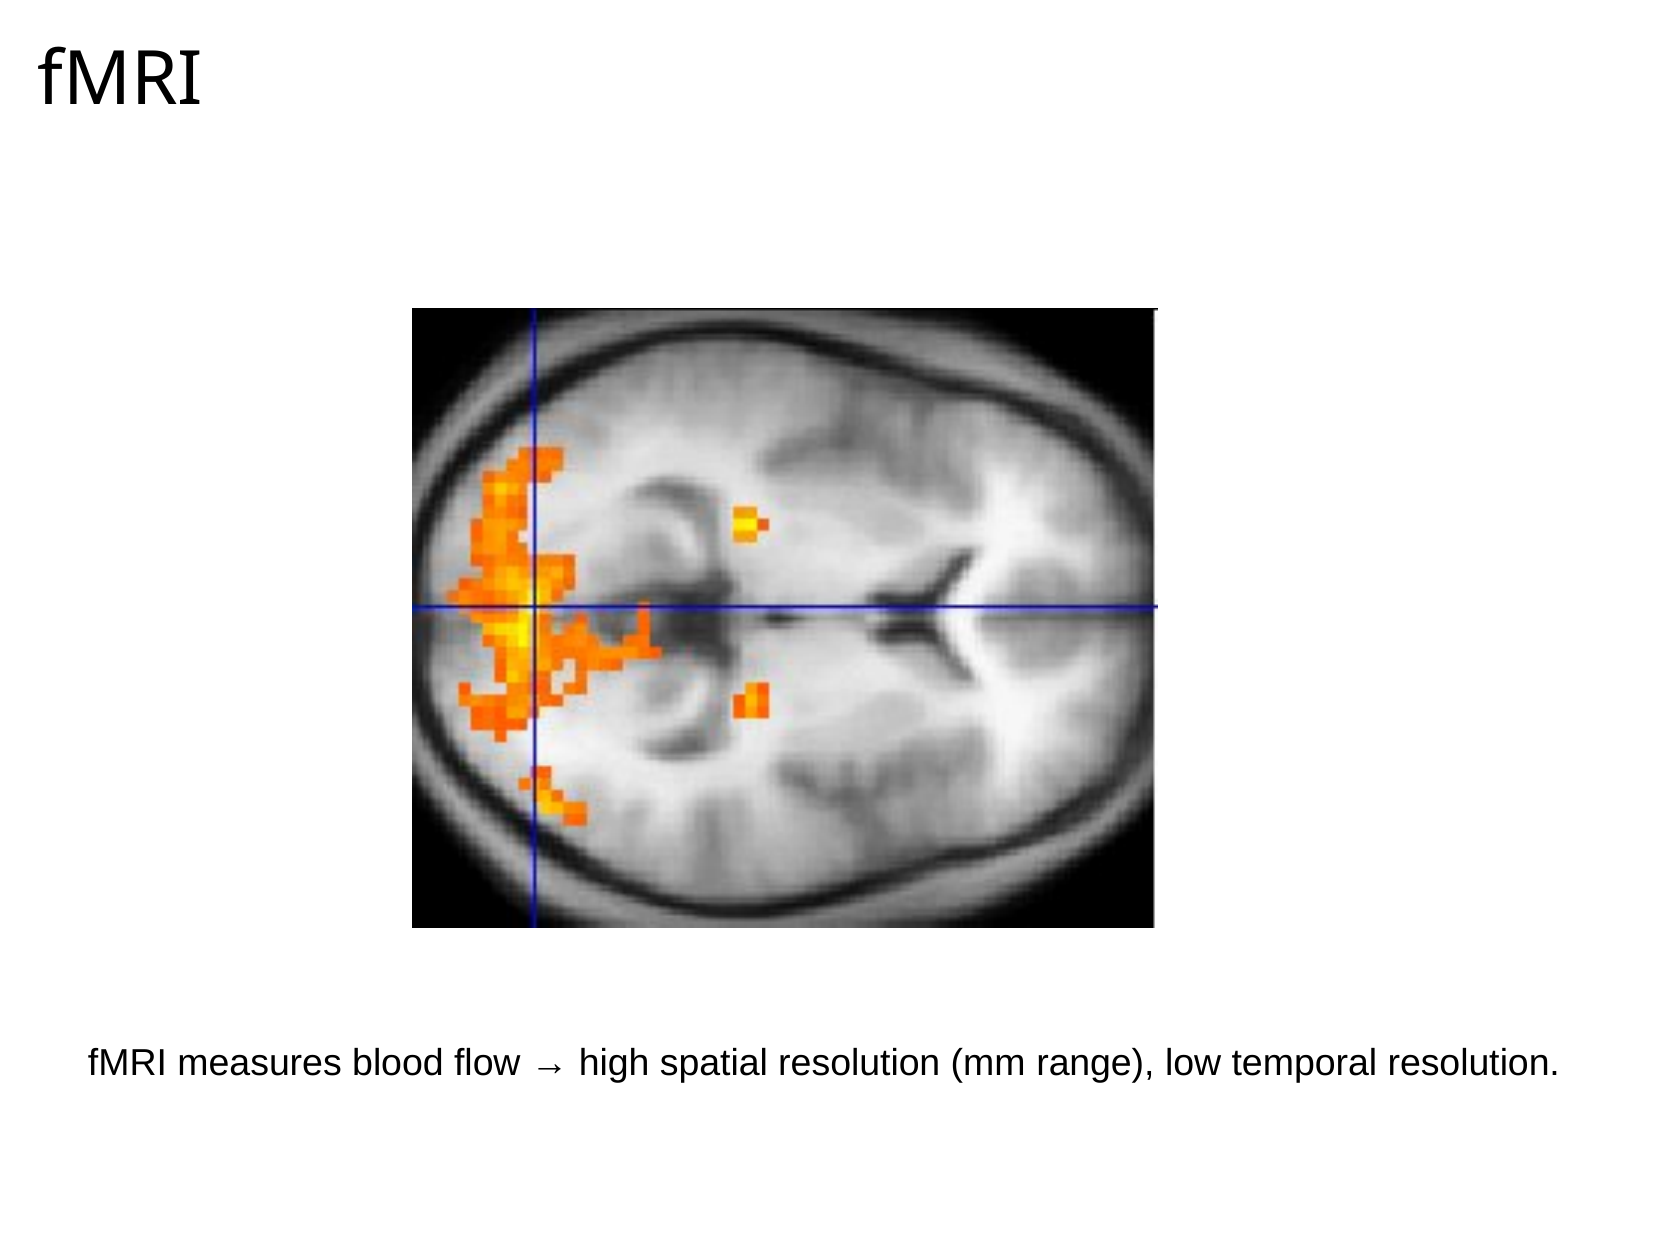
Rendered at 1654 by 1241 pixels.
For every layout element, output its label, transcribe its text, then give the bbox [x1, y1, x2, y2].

text_box fMRI measures blood flow → high spatial resolution (mm range), low temporal resolution. [73, 1034, 1576, 1092]
picture [412, 308, 1158, 928]
title fMRI [37, 0, 1613, 151]
